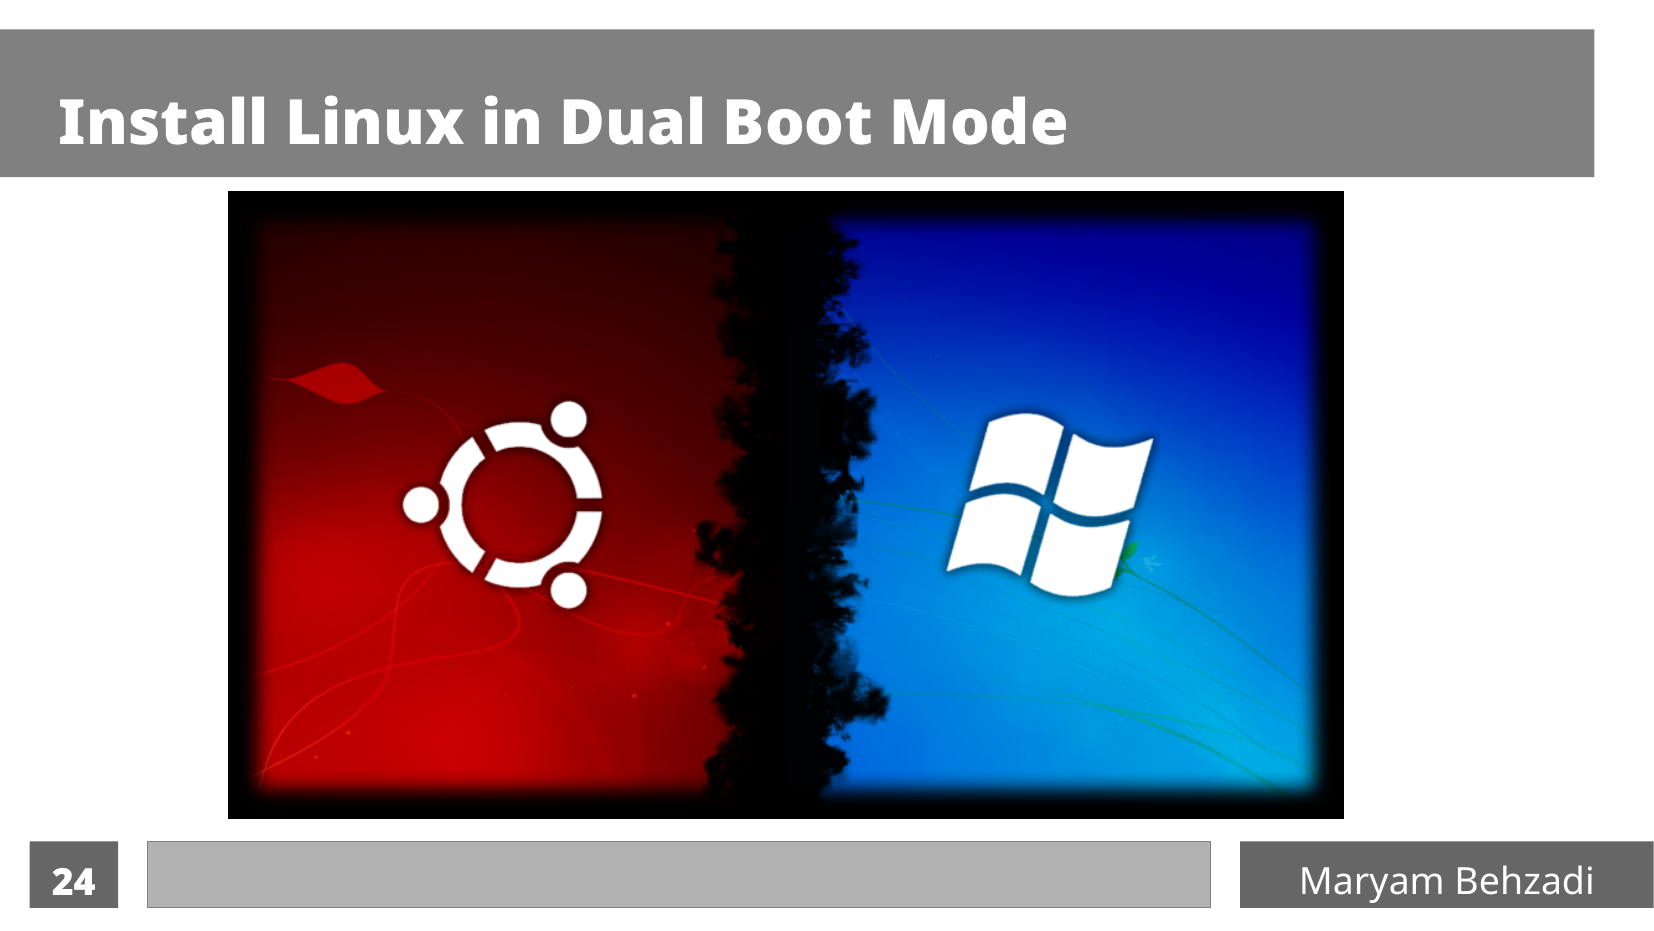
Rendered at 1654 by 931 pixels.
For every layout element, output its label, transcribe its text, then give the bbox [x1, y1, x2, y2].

picture [228, 191, 1344, 819]
title Install Linux in Dual Boot Mode [59, 44, 1595, 163]
